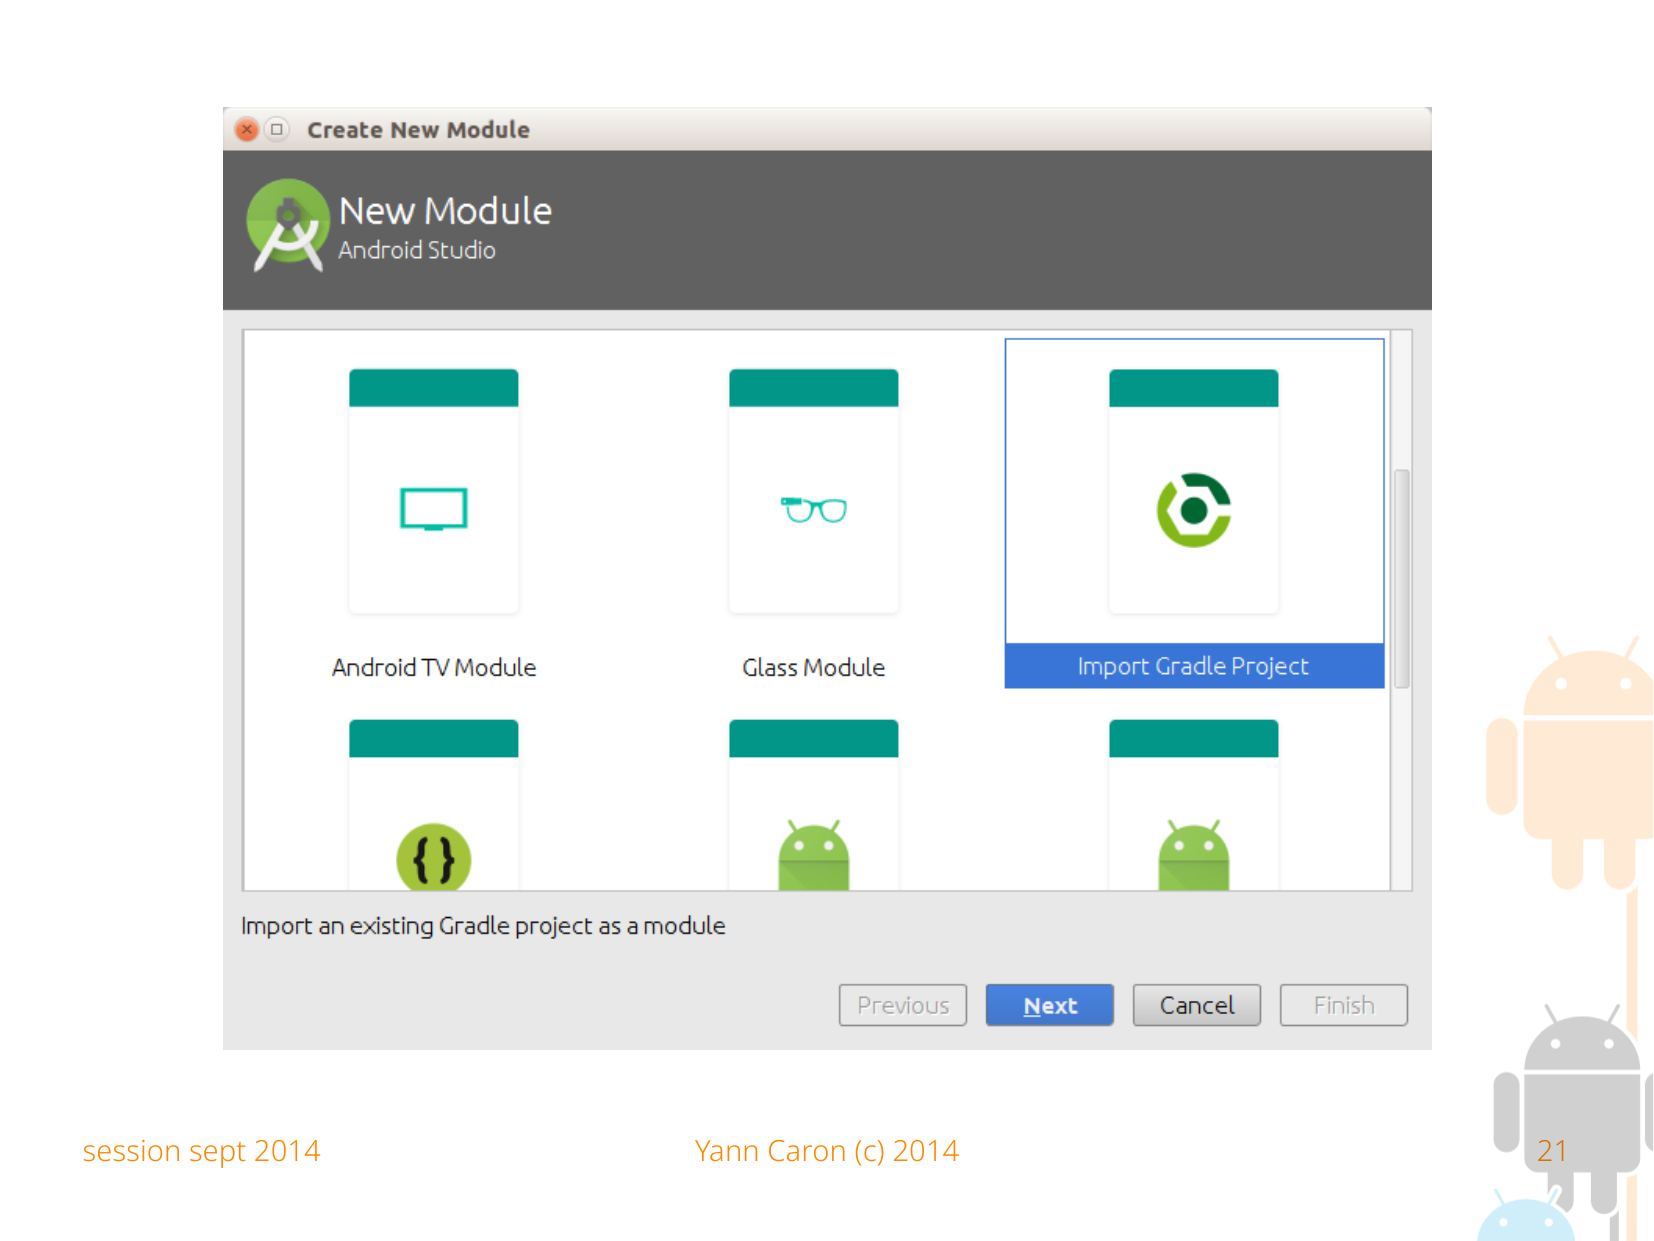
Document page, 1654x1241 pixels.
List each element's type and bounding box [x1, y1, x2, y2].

picture [223, 107, 1654, 1241]
